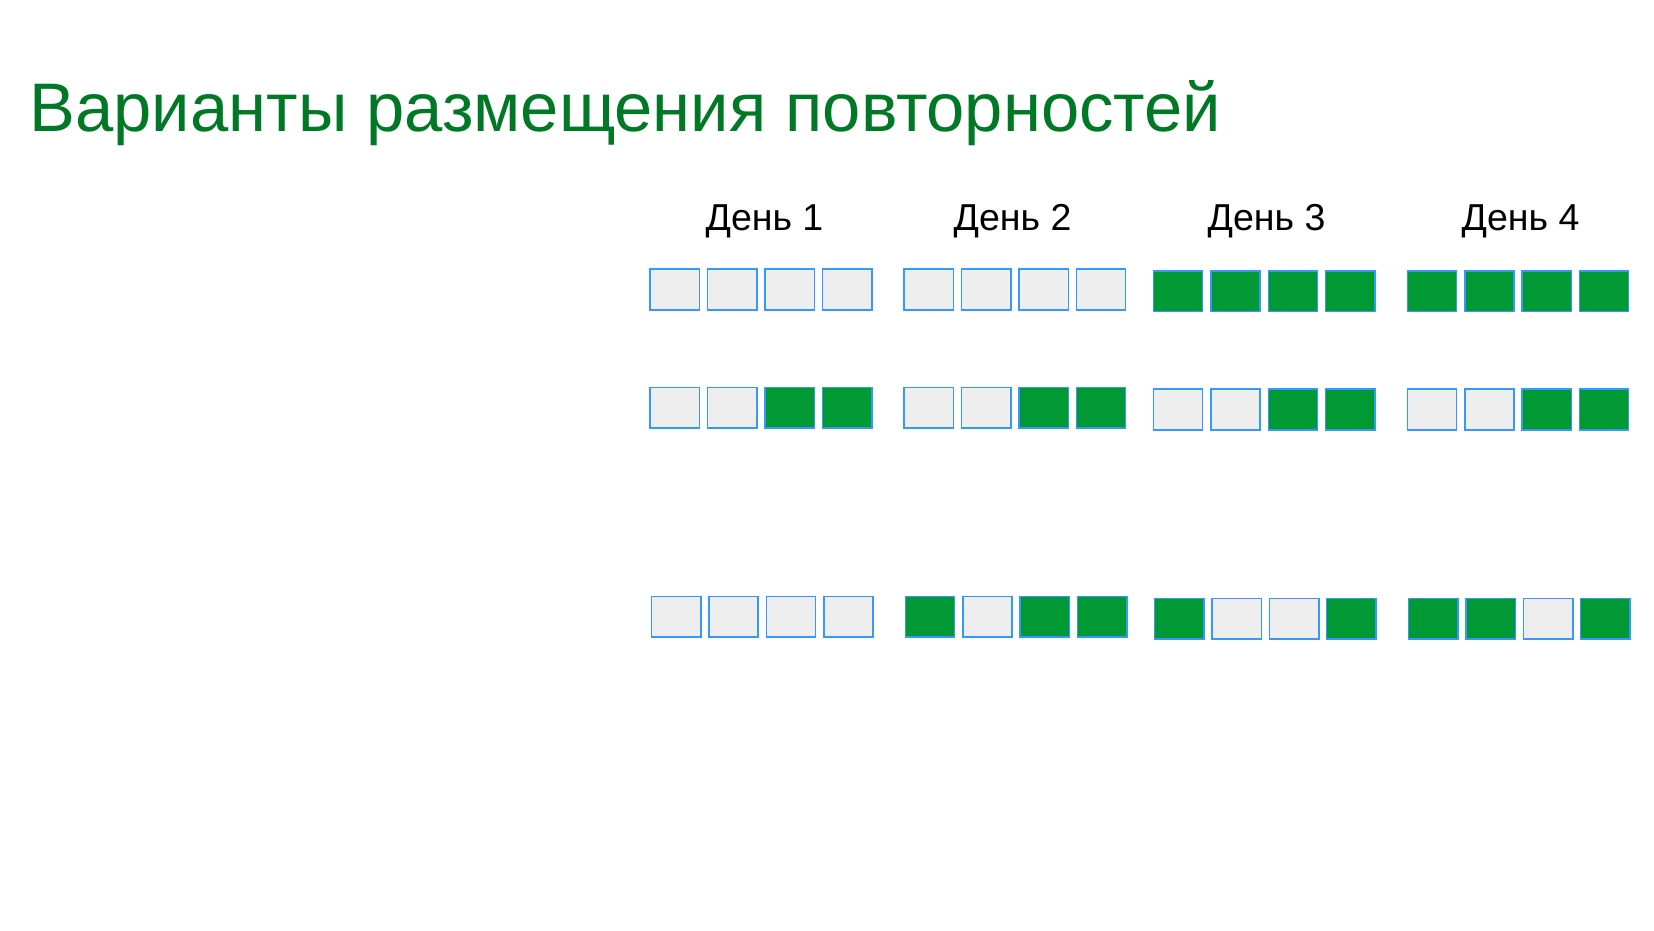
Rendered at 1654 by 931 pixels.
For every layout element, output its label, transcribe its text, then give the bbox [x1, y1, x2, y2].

text_box [905, 596, 955, 638]
text_box [1076, 269, 1126, 310]
text_box [1210, 271, 1261, 312]
text_box [1326, 598, 1376, 639]
text_box [961, 387, 1011, 429]
text_box [1464, 271, 1515, 312]
text_box [1522, 271, 1572, 312]
text_box [822, 269, 872, 310]
text_box [650, 269, 700, 310]
text_box [1153, 389, 1203, 430]
text_box [1325, 271, 1375, 312]
text_box [1018, 387, 1069, 429]
text_box [651, 596, 701, 638]
text_box [707, 269, 757, 310]
text_box [1579, 389, 1629, 430]
text_box [1268, 389, 1318, 430]
text_box [1523, 598, 1573, 639]
text_box [1154, 598, 1204, 639]
text_box [1580, 598, 1630, 639]
text_box [1076, 387, 1126, 429]
text_box [1579, 271, 1629, 312]
text_box [1212, 598, 1262, 639]
text_box [904, 387, 954, 429]
text_box [1077, 596, 1127, 638]
title Варианты размещения повторностей [0, 23, 1630, 193]
text_box День 2 [938, 188, 1087, 246]
text_box [1269, 598, 1319, 639]
text_box [765, 269, 815, 310]
text_box [1407, 271, 1457, 312]
text_box [1464, 389, 1515, 430]
text_box День 1 [690, 188, 839, 246]
text_box День 4 [1446, 188, 1595, 246]
text_box [1020, 596, 1070, 638]
text_box [823, 596, 874, 638]
text_box [904, 269, 954, 310]
text_box [961, 269, 1011, 310]
text_box [962, 596, 1013, 638]
text_box [765, 387, 815, 429]
text_box [1407, 389, 1457, 430]
text_box [1522, 389, 1572, 430]
text_box [1268, 271, 1318, 312]
text_box [1153, 271, 1203, 312]
text_box День 3 [1192, 188, 1341, 246]
text_box [766, 596, 816, 638]
text_box [1018, 269, 1069, 310]
text_box [1325, 389, 1375, 430]
text_box [708, 596, 759, 638]
text_box [1466, 598, 1516, 639]
text_box [1408, 598, 1458, 639]
text_box [707, 387, 757, 429]
text_box [822, 387, 872, 429]
text_box [1210, 389, 1261, 430]
text_box [650, 387, 700, 429]
